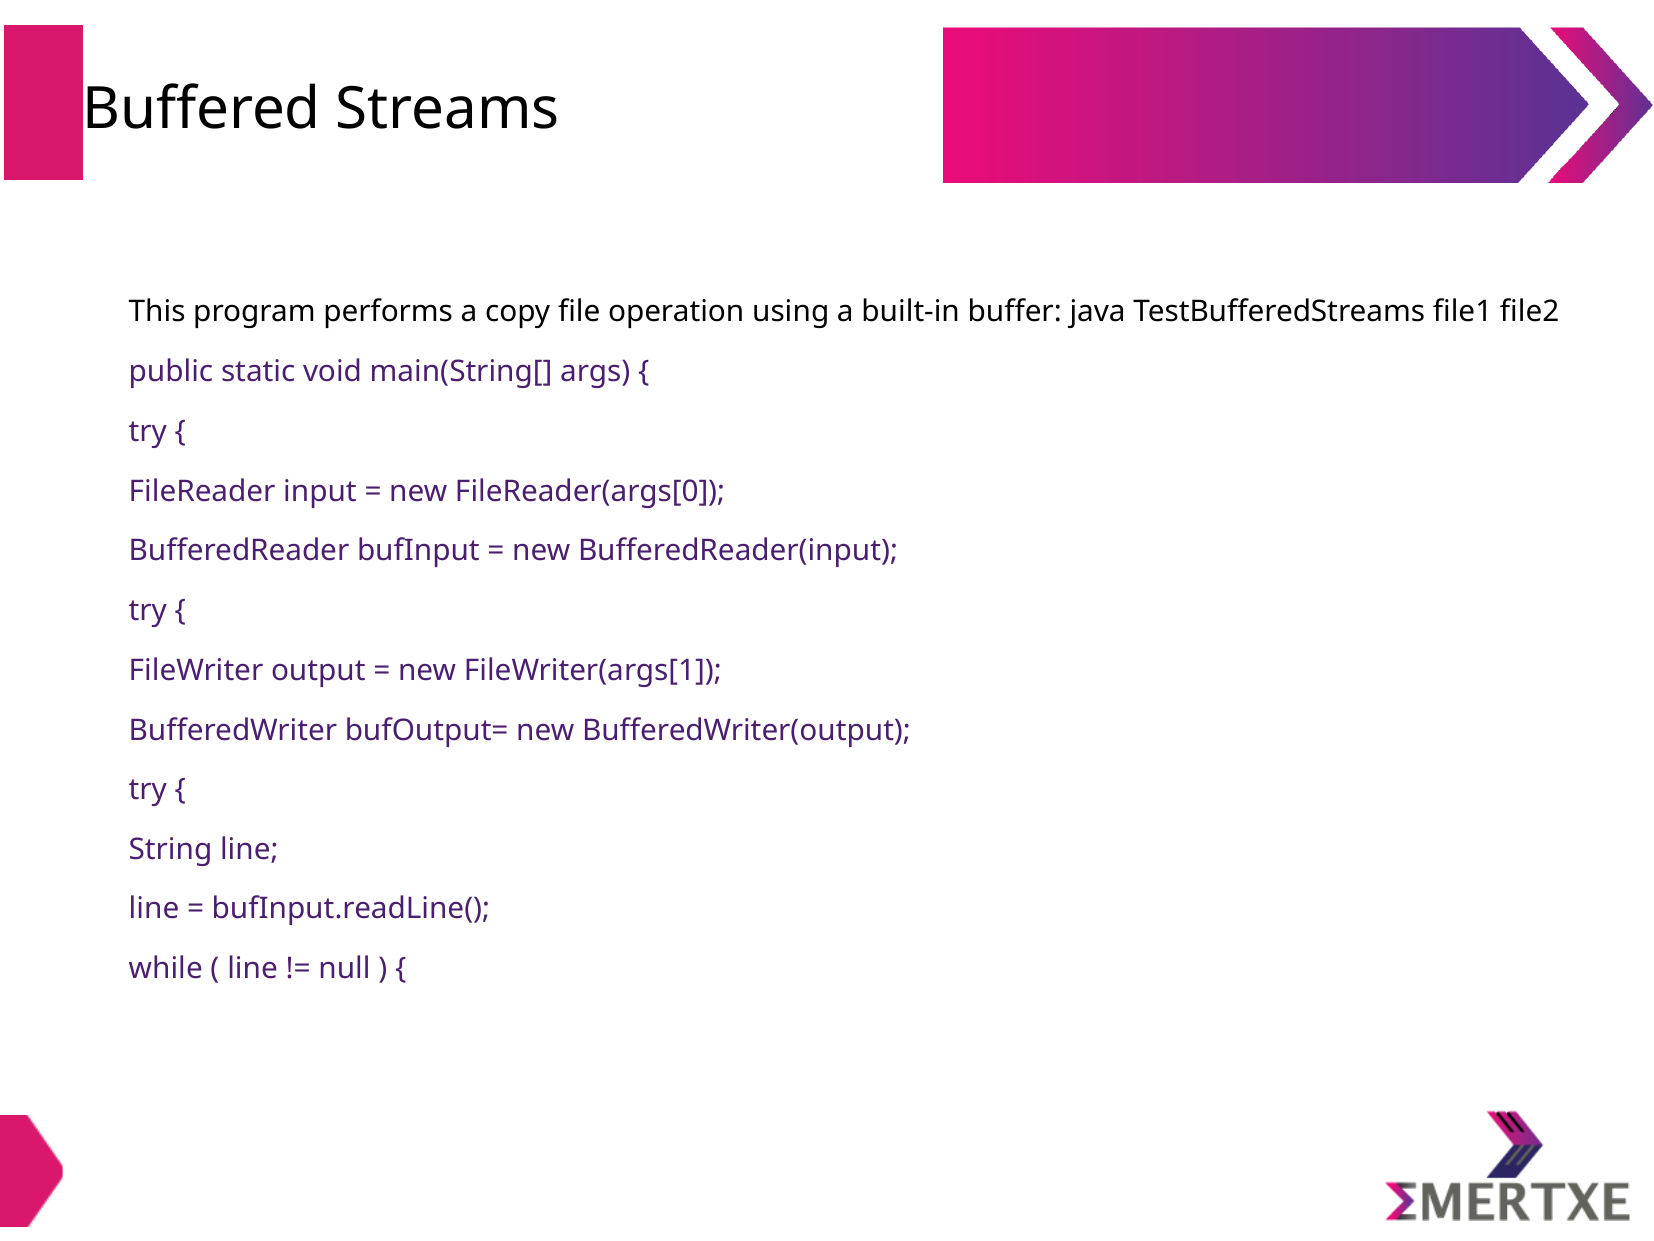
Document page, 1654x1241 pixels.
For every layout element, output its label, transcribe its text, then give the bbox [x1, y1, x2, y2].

picture [1571, 27, 1653, 183]
title Buffered Streams [82, 2, 1571, 210]
picture [1385, 1107, 1631, 1221]
list This program performs a copy file operation using a built-in buffer: java TestBufferedStreams file1 file2 public static void main(String[] args) { try { FileReader input = new FileReader(args[0]); BufferedReader bufInput = new BufferedReader(input); try { FileWriter output = new FileWriter(args[1]); BufferedWriter bufOutput= new BufferedWriter(output); try { String line; line = bufInput.readLine(); while ( line != null ) { [82, 290, 1571, 1010]
